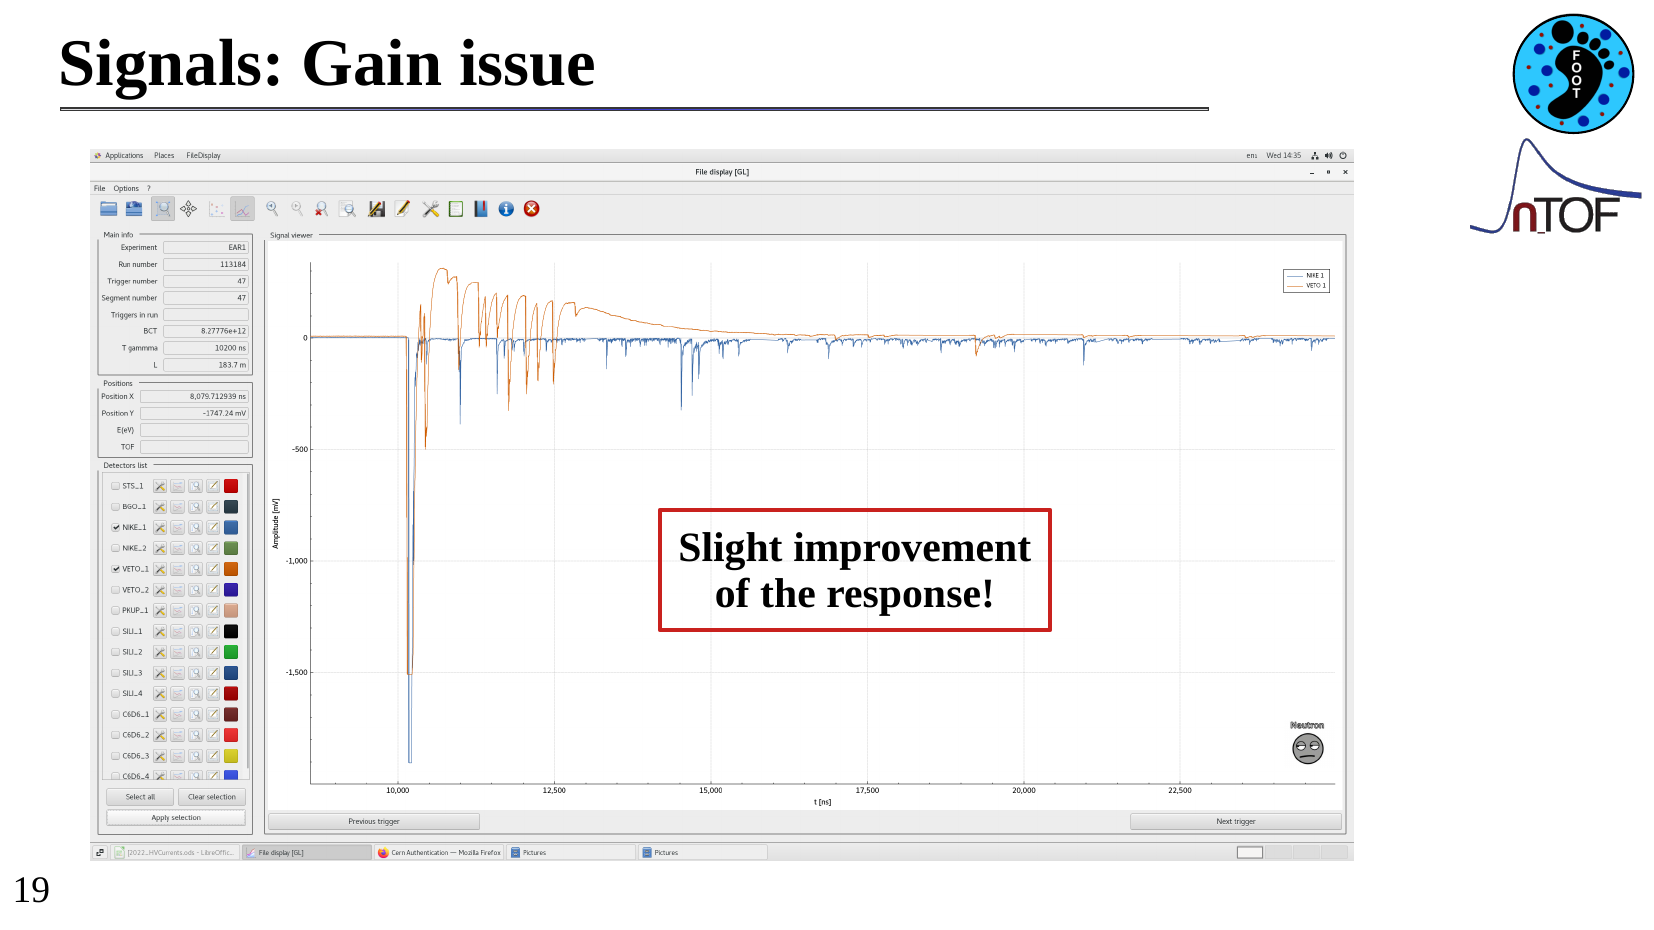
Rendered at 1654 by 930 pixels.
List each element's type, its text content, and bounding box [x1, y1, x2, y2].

text_box 19 [0, 861, 66, 927]
picture [1451, 21, 1653, 248]
picture [1594, 11, 1634, 61]
text_box Slight improvement of the response! [660, 510, 1051, 631]
text_box Signals: Gain issue [58, 0, 1594, 118]
picture [90, 149, 1354, 861]
